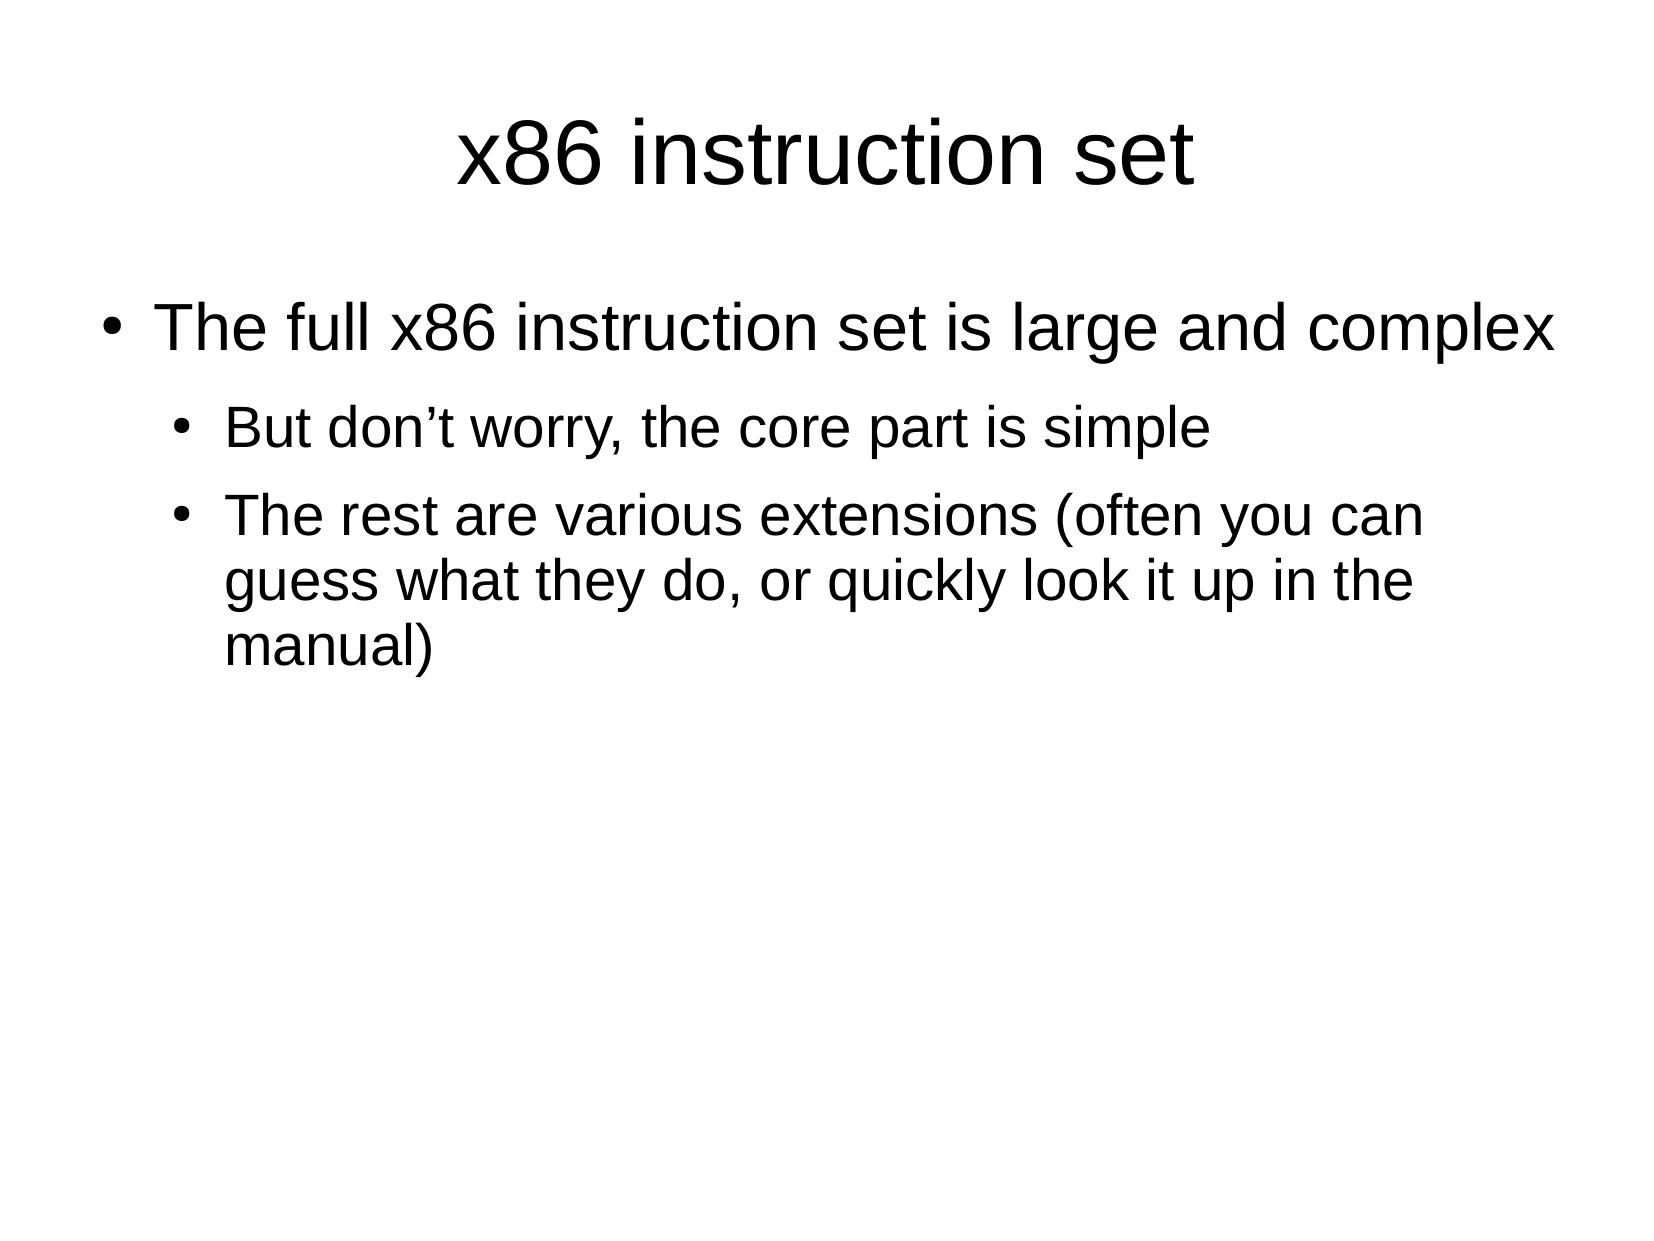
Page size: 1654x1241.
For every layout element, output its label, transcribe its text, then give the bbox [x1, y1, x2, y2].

list The full x86 instruction set is large and complex But don’t worry, the core part is simple The rest are various extensions (often you can guess what they do, or quickly look it up in the manual) [82, 290, 1571, 1010]
title x86 instruction set [82, 49, 1571, 257]
